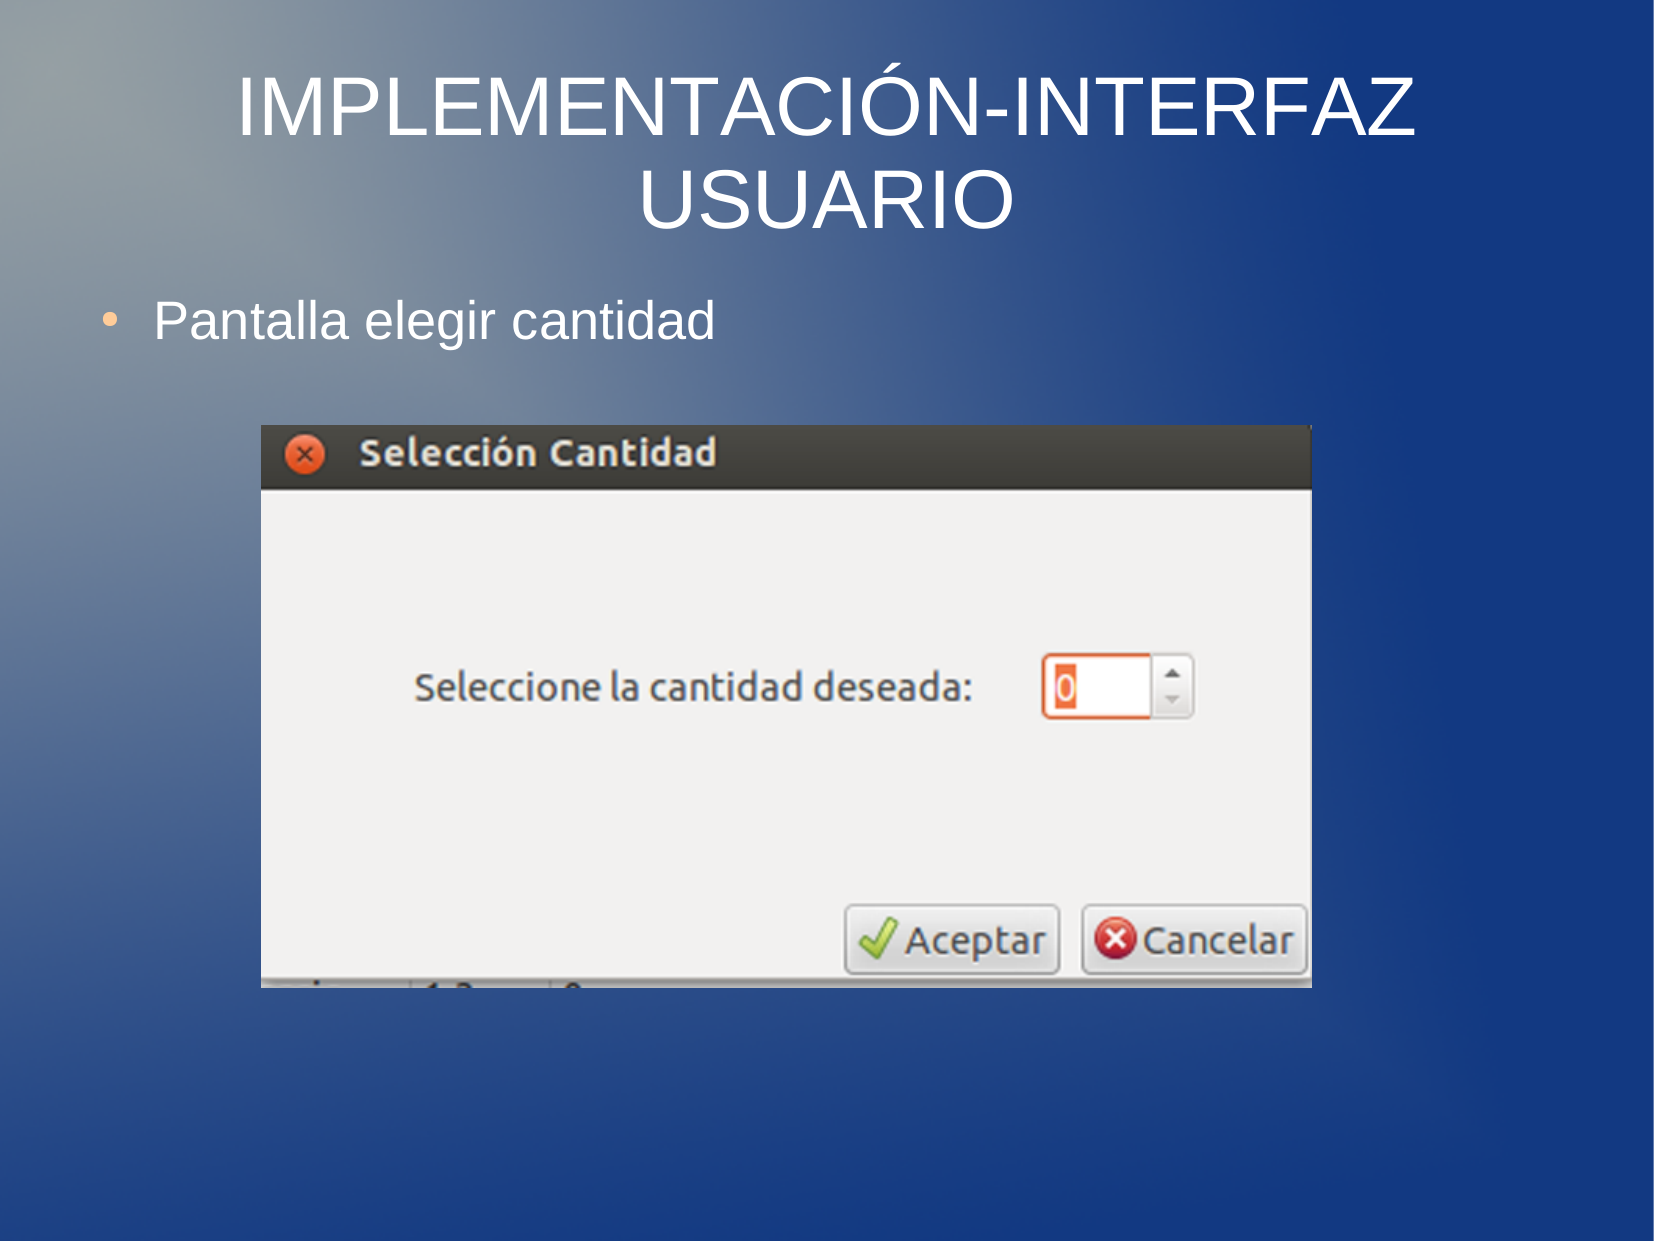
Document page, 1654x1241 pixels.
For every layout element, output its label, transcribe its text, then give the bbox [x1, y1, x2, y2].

title IMPLEMENTACIÓN-INTERFAZ USUARIO [82, 49, 1571, 257]
picture [0, 0, 1654, 1241]
list Pantalla elegir cantidad [82, 290, 1571, 995]
